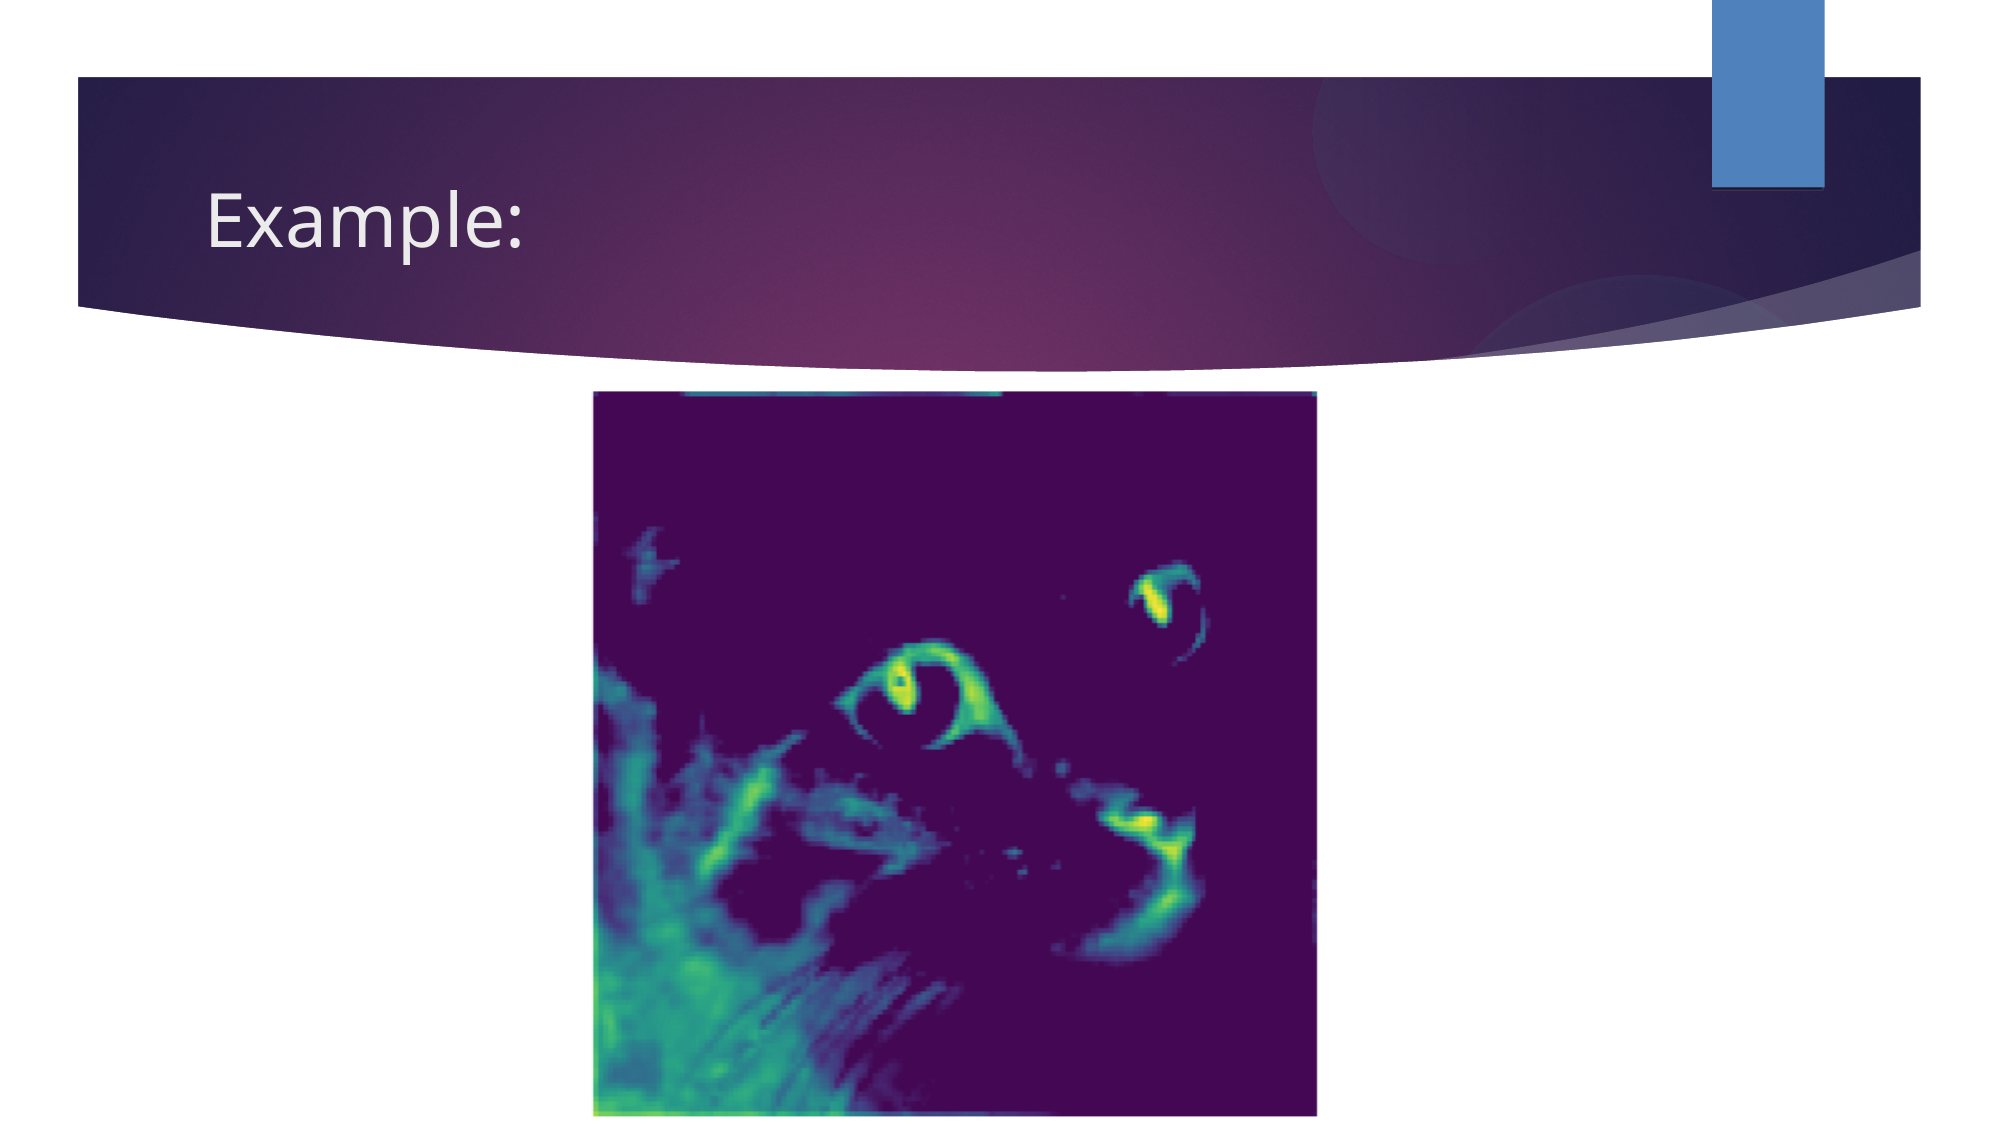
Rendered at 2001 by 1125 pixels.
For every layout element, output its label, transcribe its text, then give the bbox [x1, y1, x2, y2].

picture [587, 385, 1324, 1125]
picture [79, 78, 1920, 371]
text_box Example: [189, 159, 1627, 276]
